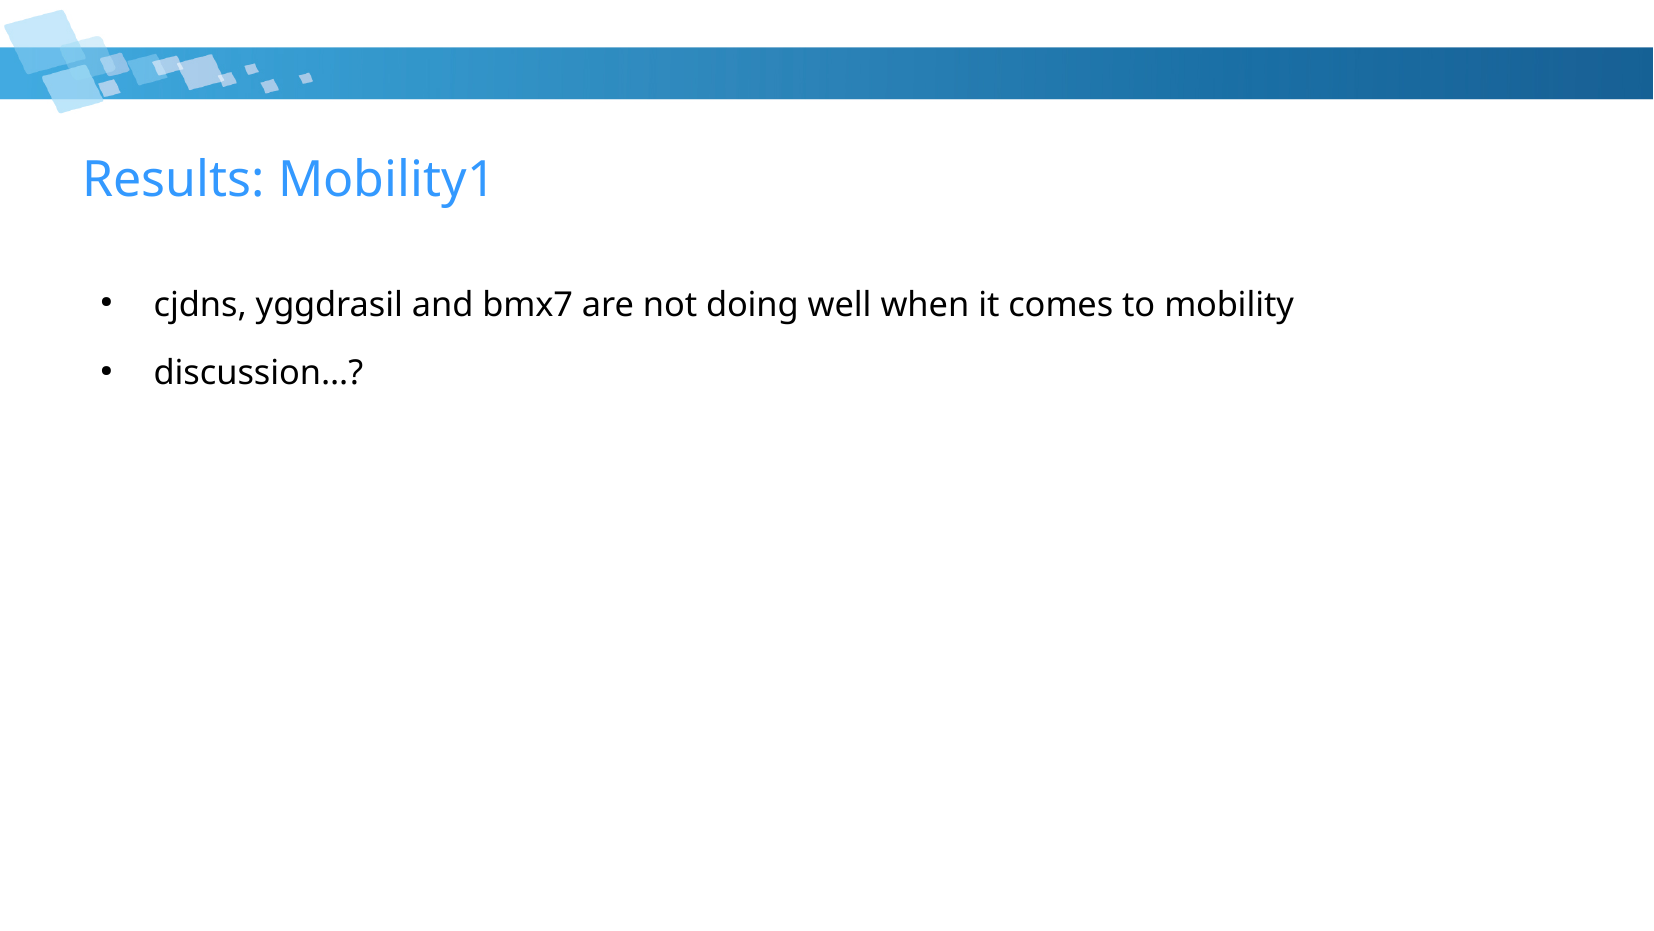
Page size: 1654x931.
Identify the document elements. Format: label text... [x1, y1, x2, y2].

picture [0, 0, 1653, 929]
list cjdns, yggdrasil and bmx7 are not doing well when it comes to mobility discussion…? [82, 279, 1571, 820]
title Results: Mobility1 [82, 99, 1571, 255]
